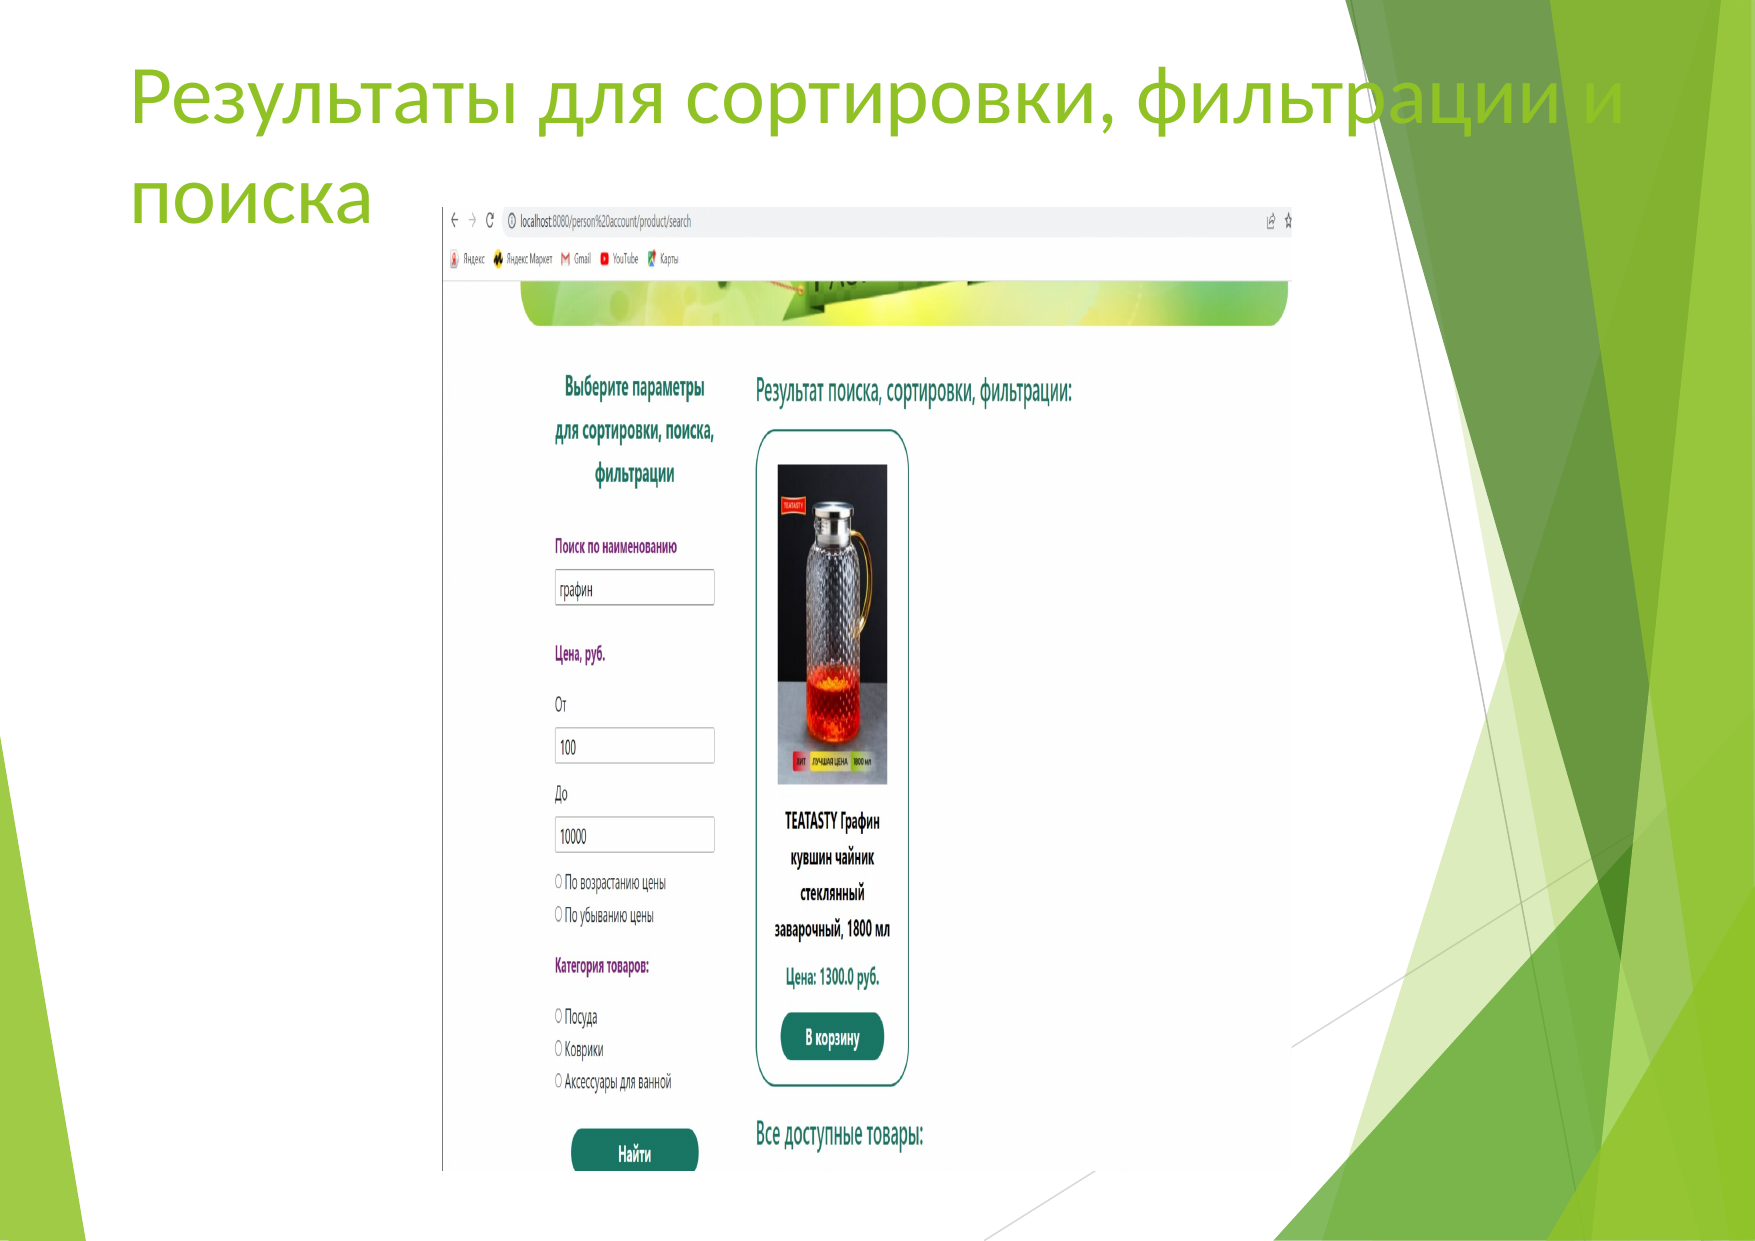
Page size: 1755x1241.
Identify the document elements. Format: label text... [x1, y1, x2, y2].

title Результаты для сортировки, фильтрации и поиска [114, 32, 1703, 241]
picture [439, 207, 1292, 1171]
